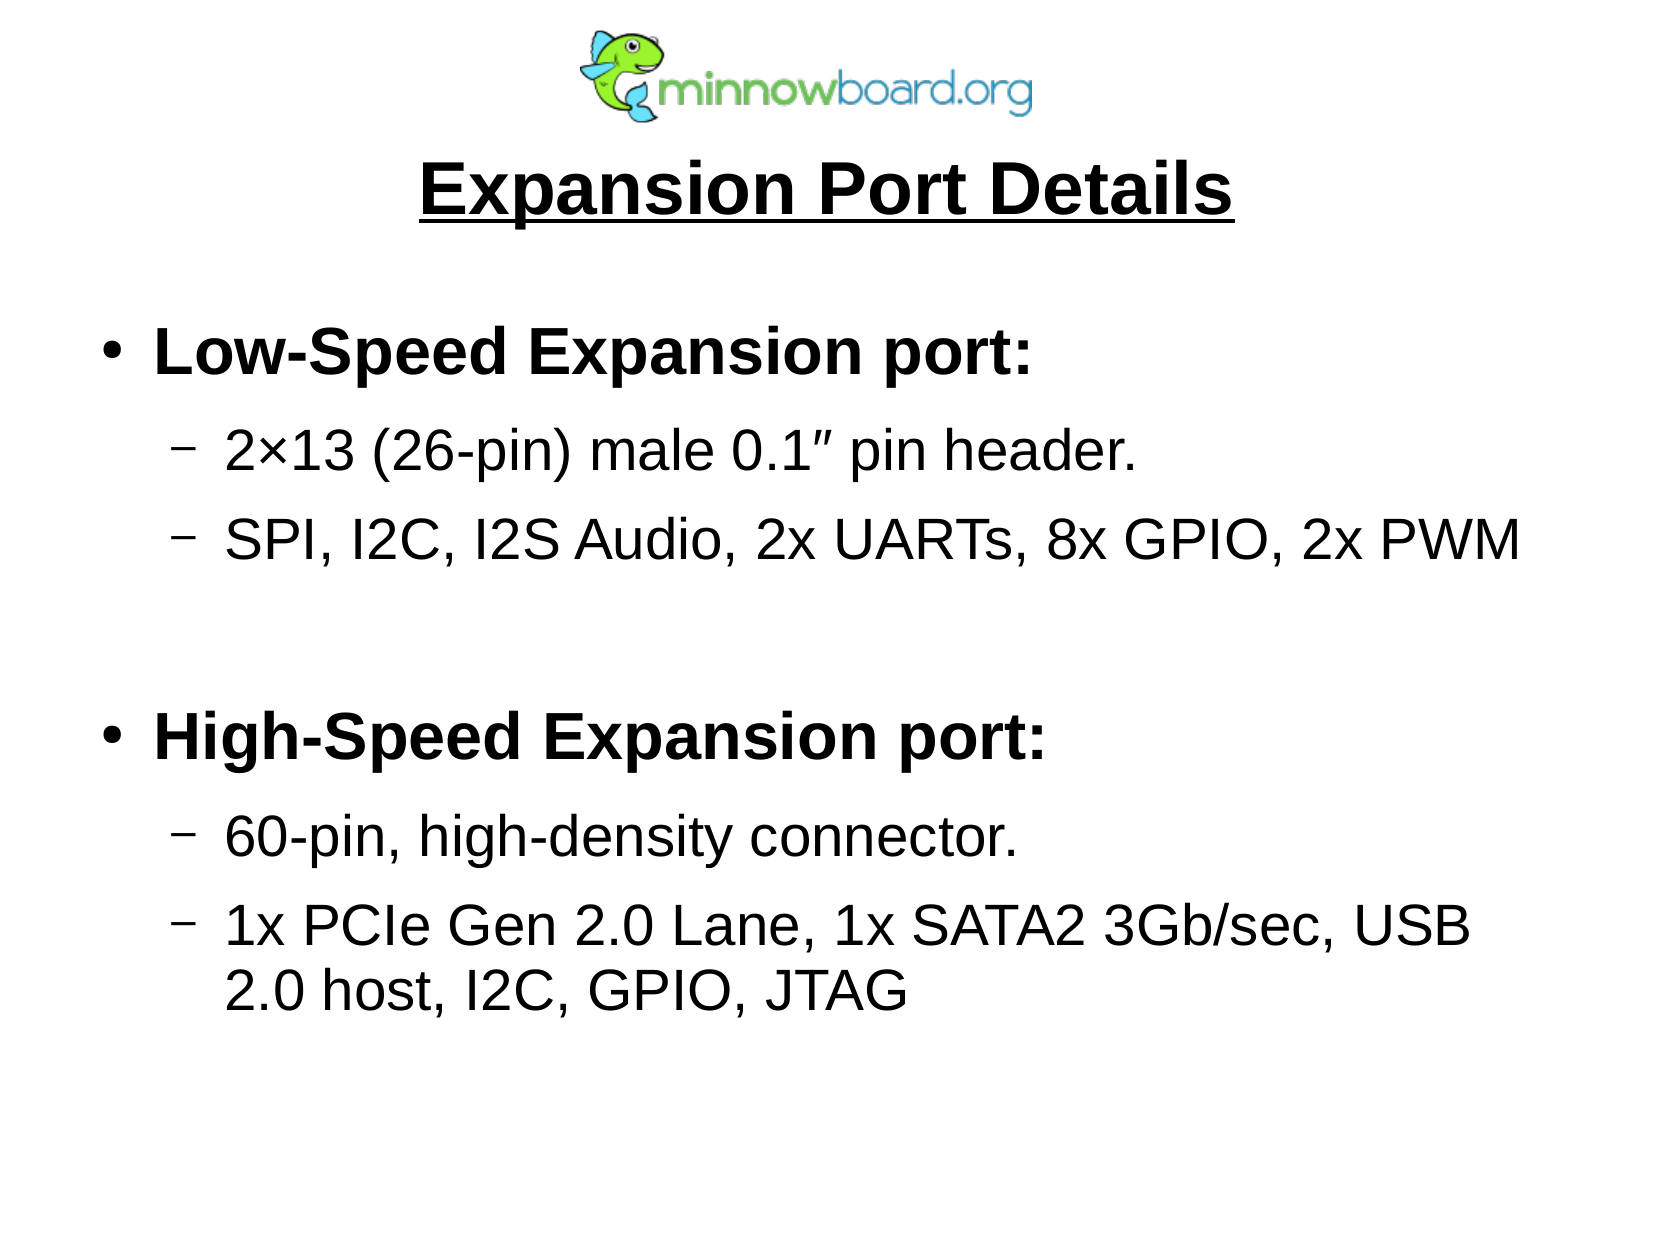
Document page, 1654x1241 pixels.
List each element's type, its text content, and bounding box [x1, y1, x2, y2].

picture [580, 20, 1032, 126]
title Expansion Port Details [82, 84, 1571, 292]
list Low-Speed Expansion port: 2×13 (26-pin) male 0.1″ pin header. SPI, I2C, I2S Audio, 2x UARTs, 8x GPIO, 2x PWM High-Speed Expansion port: 60-pin, high-density connector. 1x PCIe Gen 2.0 Lane, 1x SATA2 3Gb/sec, USB 2.0 host, I2C, GPIO, JTAG [82, 313, 1538, 1034]
